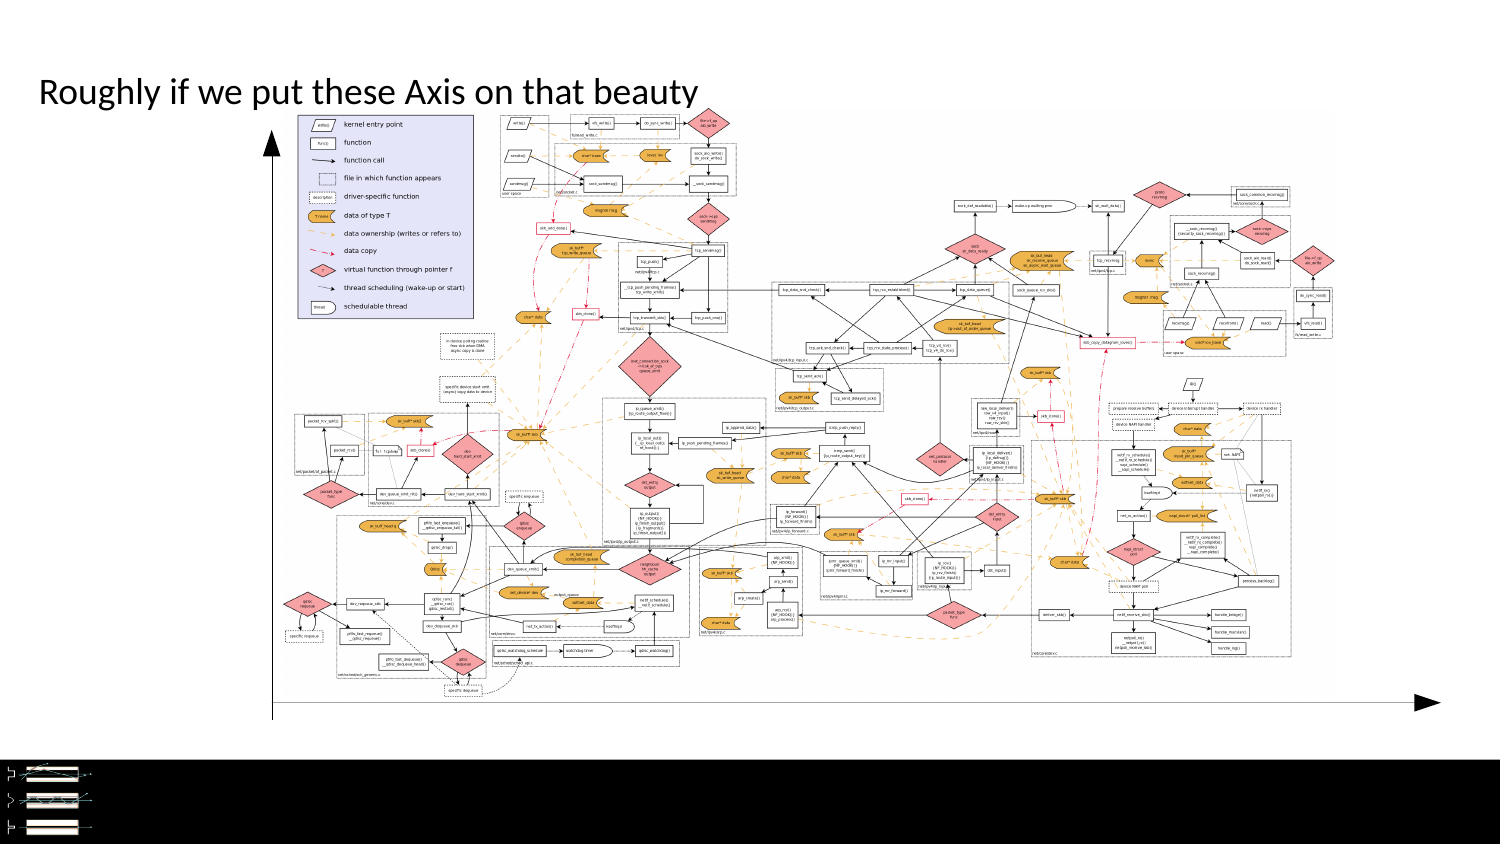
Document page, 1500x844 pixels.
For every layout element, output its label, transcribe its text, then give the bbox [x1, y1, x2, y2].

title Roughly if we put these Axis on that beauty [38, 24, 1464, 166]
picture [5, 761, 95, 837]
picture [283, 108, 1335, 697]
